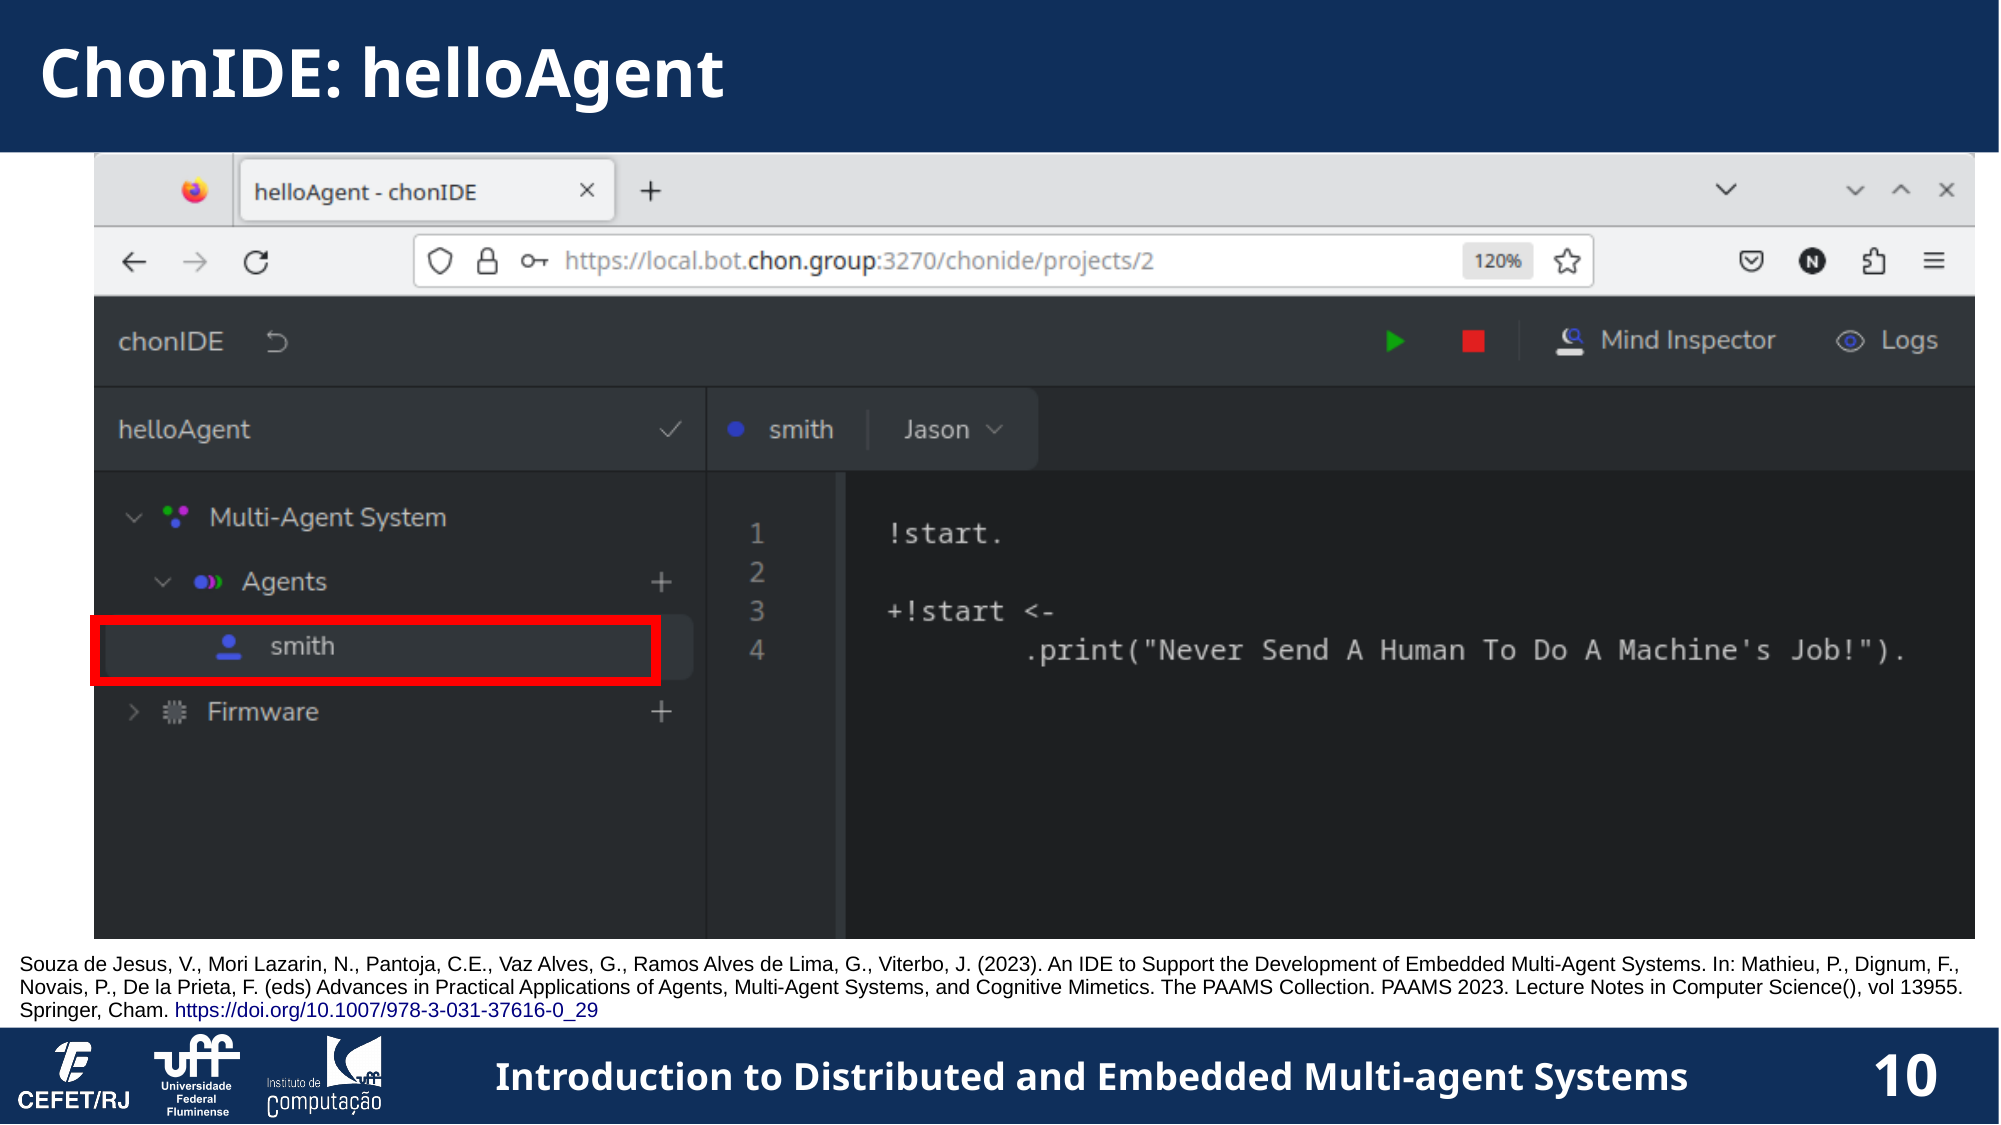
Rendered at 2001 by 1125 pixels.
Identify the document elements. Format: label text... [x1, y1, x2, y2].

picture [265, 1033, 383, 1118]
text_box ChonIDE: helloAgent [25, 23, 1998, 116]
picture [18, 1030, 129, 1125]
text_box Souza de Jesus, V., Mori Lazarin, N., Pantoja, C.E., Vaz Alves, G., Ramos Alves de Lima, G., Viterbo, J. (2023). An IDE to Support the Development of Embedded Multi-Agent Systems. In: Mathieu, P., Dignum, F., Novais, P., De la Prieta, F. (eds) Advances in Practical Applications of Agents, Multi-Agent Systems, and Cognitive Mimetics. The PAAMS Collection. PAAMS 2023. Lecture Notes in Computer Science(), vol 13955. Springer, Cham. https://doi.org/10.1007/978-3-031-37616-0_29 [4, 944, 1979, 1030]
picture [100, 625, 651, 677]
picture [153, 1033, 241, 1121]
picture [94, 153, 1975, 939]
